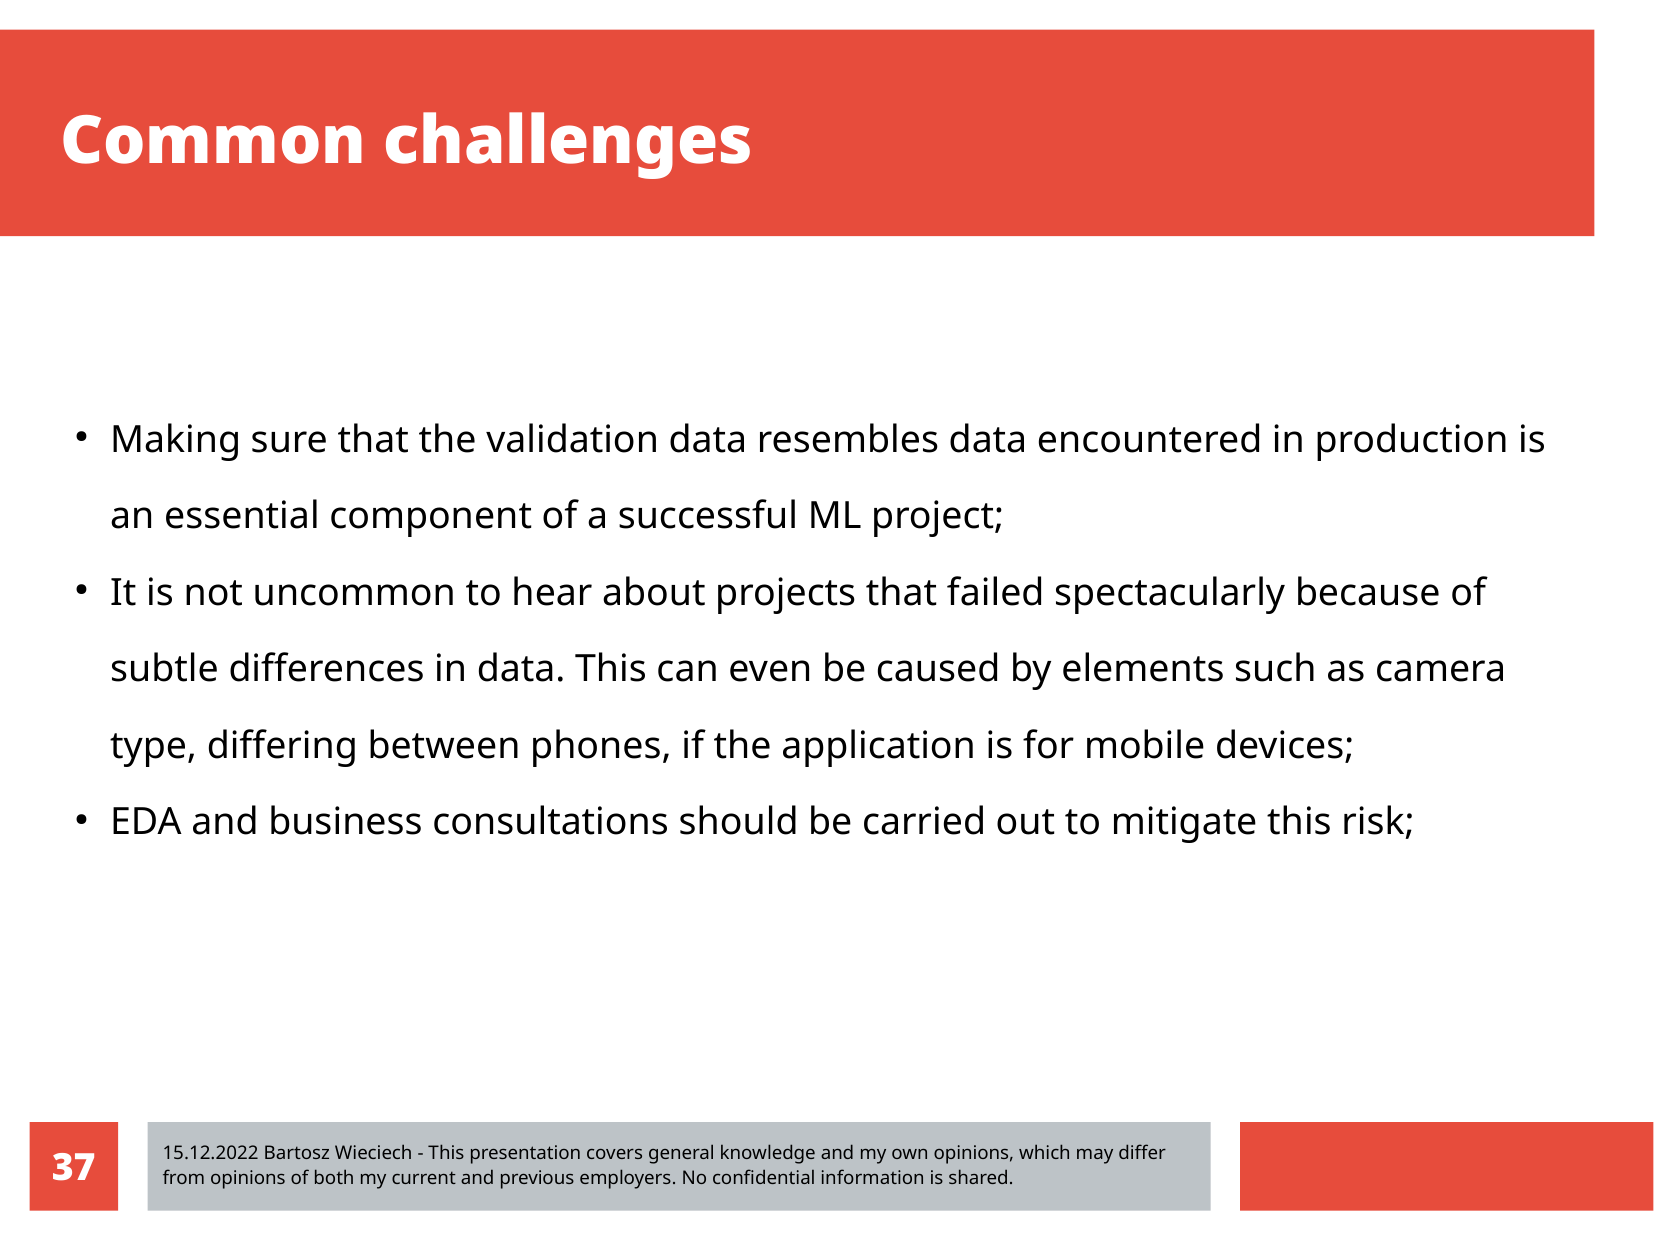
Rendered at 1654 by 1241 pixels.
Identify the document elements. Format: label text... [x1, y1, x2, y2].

title Common challenges [60, 35, 1596, 184]
text_box Making sure that the validation data resembles data encountered in production is an essential component of a successful ML project; It is not uncommon to hear about projects that failed spectacularly because of subtle differences in data. This can even be caused by elements such as camera type, differing between phones, if the application is for mobile devices; EDA and business consultations should be carried out to mitigate this risk; [60, 379, 1591, 854]
